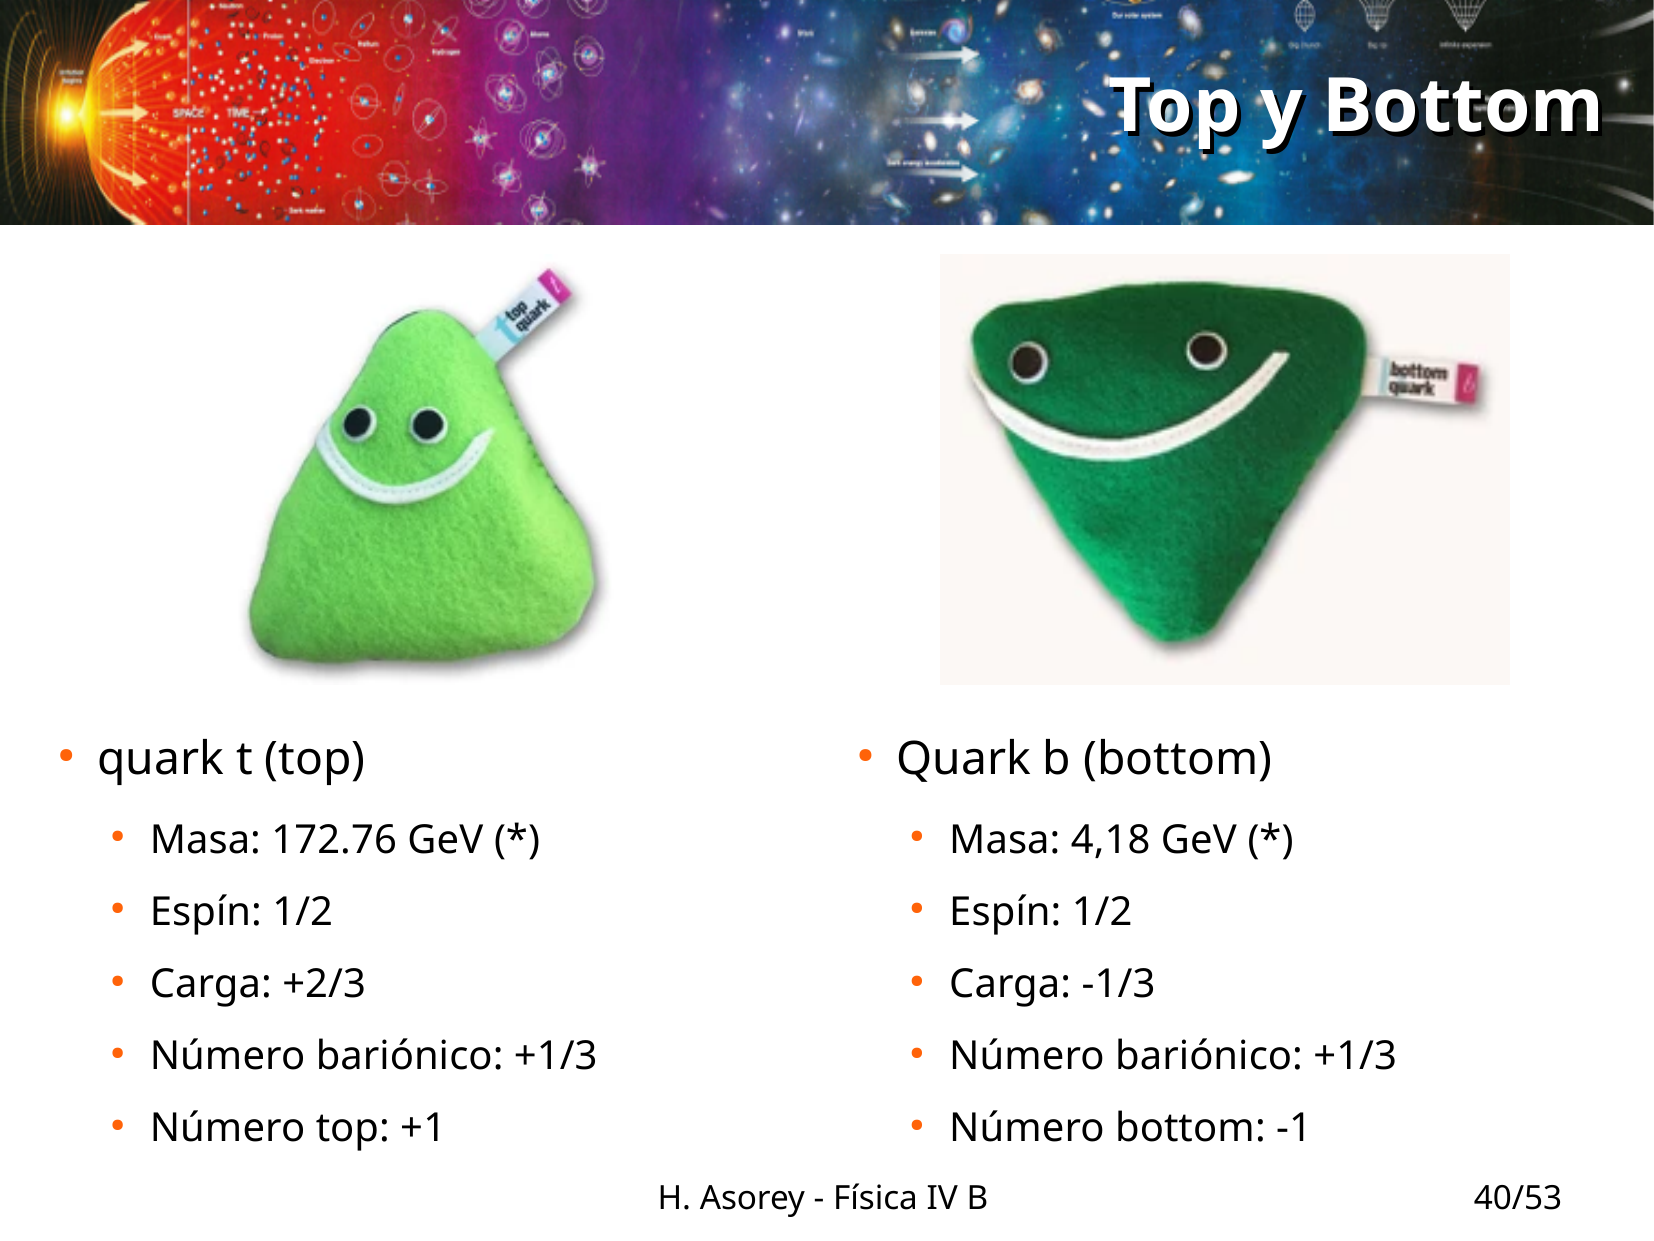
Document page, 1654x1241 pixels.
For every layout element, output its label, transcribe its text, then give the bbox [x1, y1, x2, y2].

picture [940, 254, 1510, 685]
list quark t (top) Masa: 172.76 GeV (*) Espín: 1/2 Carga: +2/3 Número bariónico: +1/3 Número top: +1 [45, 725, 807, 1155]
list Quark b (bottom) Masa: 4,18 GeV (*) Espín: 1/2 Carga: -1/3 Número bariónico: +1/3 Número bottom: -1 [844, 725, 1606, 1155]
picture [0, 0, 1654, 225]
picture [231, 254, 620, 685]
title Top y Bottom [45, 15, 1606, 191]
